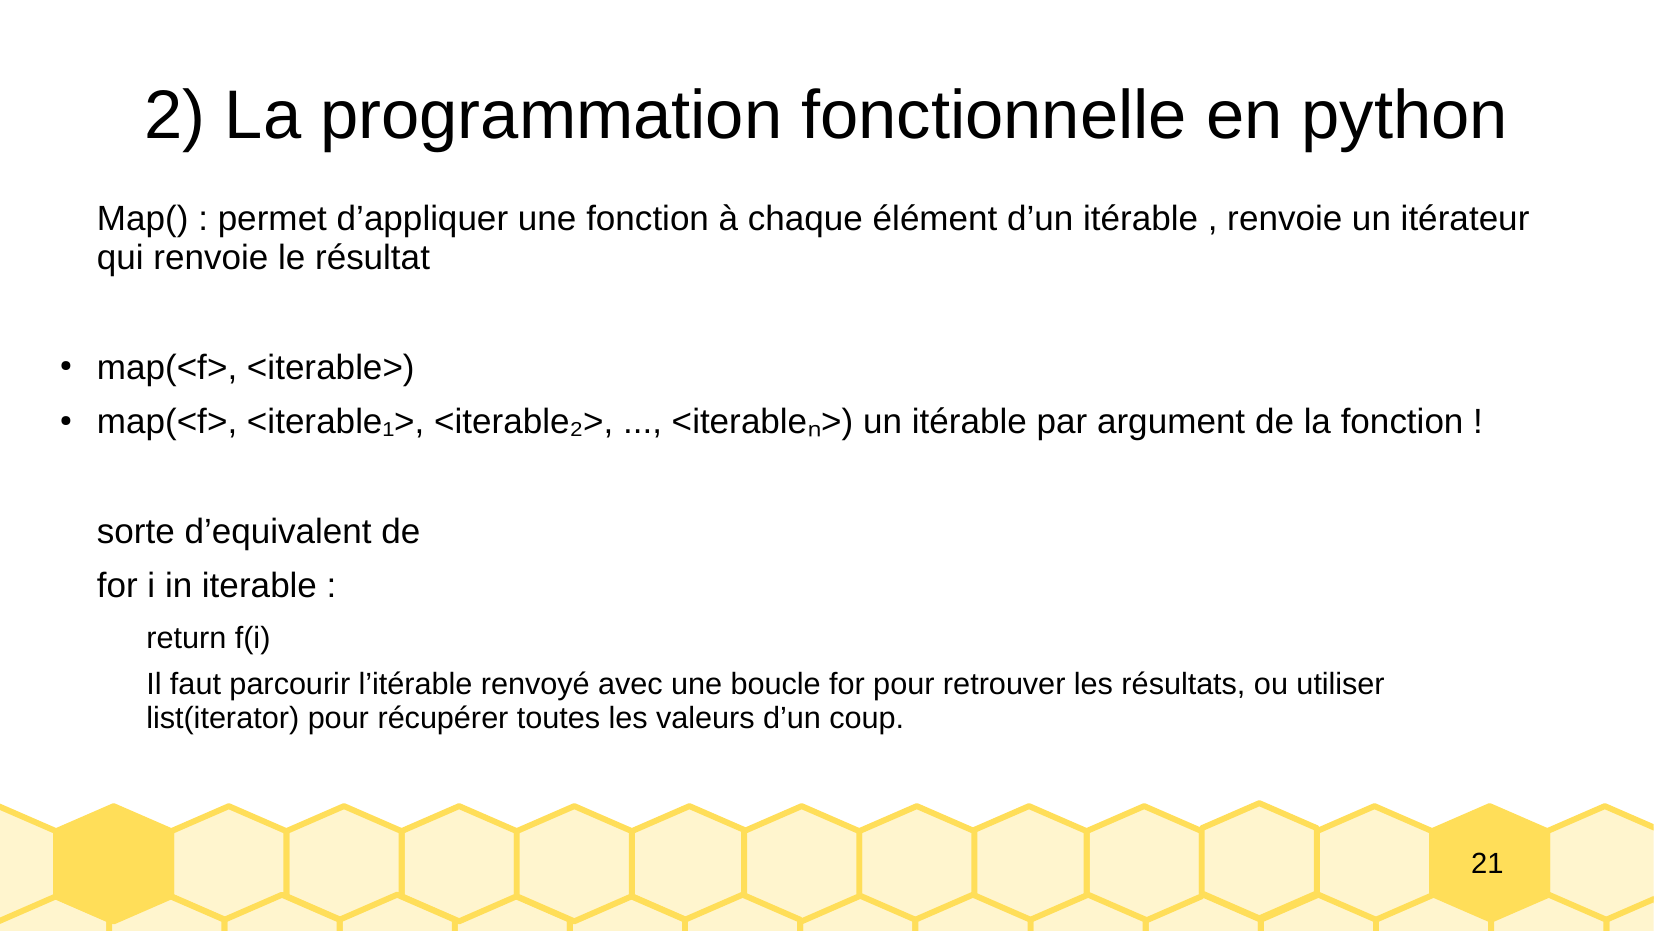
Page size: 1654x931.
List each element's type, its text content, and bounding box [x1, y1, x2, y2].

title 2) La programmation fonctionnelle en python [82, 37, 1571, 193]
list Map() : permet d’appliquer une fonction à chaque élément d’un itérable , renvoie un itérateur qui renvoie le résultat map(<f>, <iterable>) map(<f>, <iterable₁>, <iterable₂>, ..., <iterableₙ>) un itérable par argument de la fonction ! sorte d’equivalent de for i in iterable : return f(i) Il faut parcourir l’itérable renvoyé avec une boucle for pour retrouver les résultats, ou utiliser list(iterator) pour récupérer toutes les valeurs d’un coup. [47, 198, 1536, 739]
